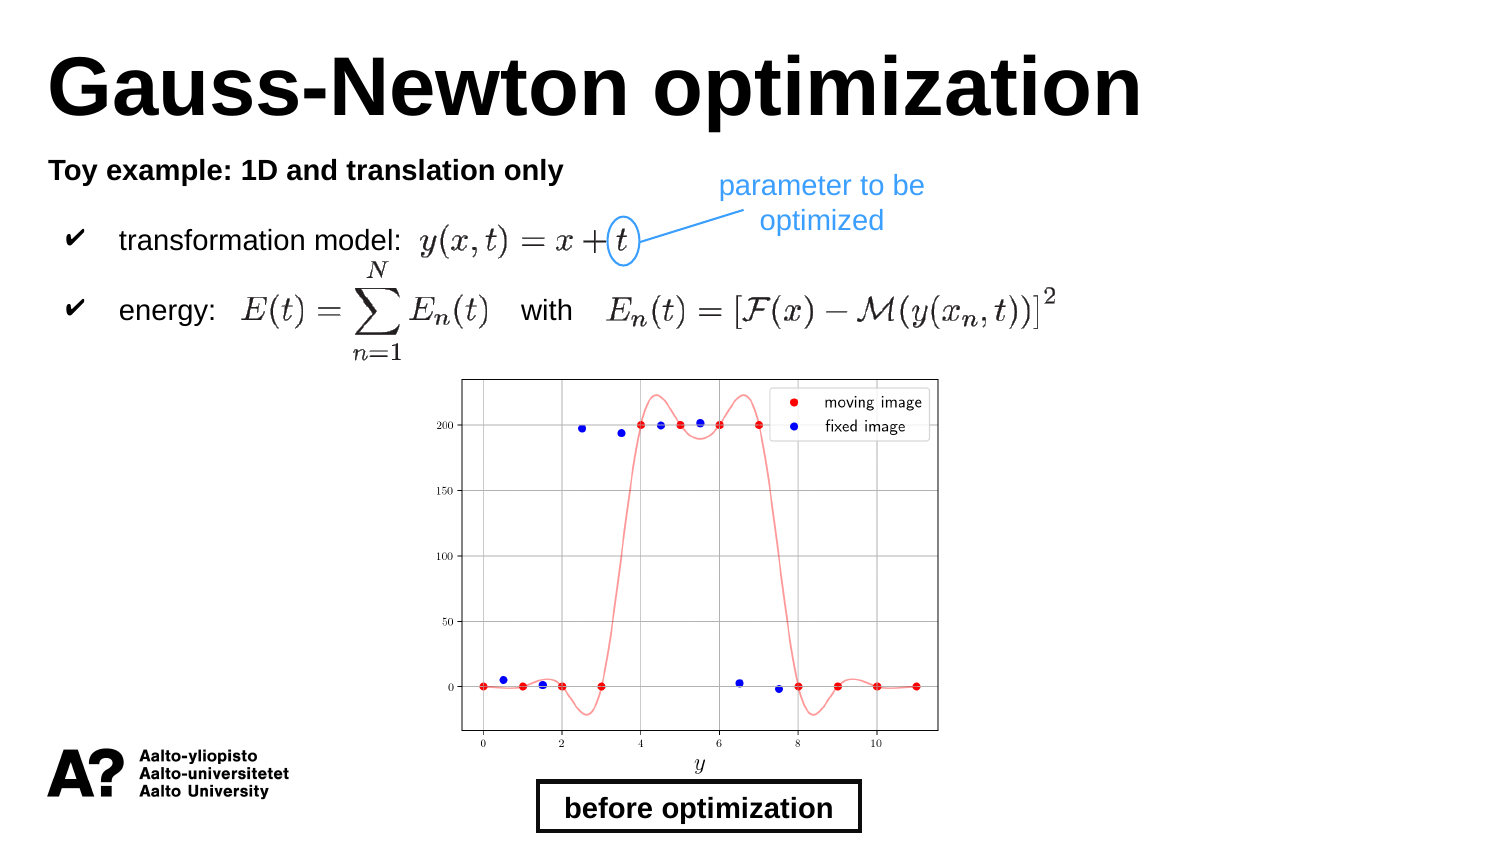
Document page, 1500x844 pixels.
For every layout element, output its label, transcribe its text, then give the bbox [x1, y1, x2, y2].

picture [241, 199, 627, 370]
text_box parameter to be optimized [707, 165, 938, 223]
list Toy example: 1D and translation only transformation model: energy: with [48, 151, 1449, 314]
picture [428, 371, 946, 782]
picture [606, 270, 1055, 337]
picture [609, 218, 627, 264]
picture [0, 702, 337, 844]
list Gauss-Newton optimization [47, 32, 1442, 197]
text_box before optimization [537, 781, 861, 832]
